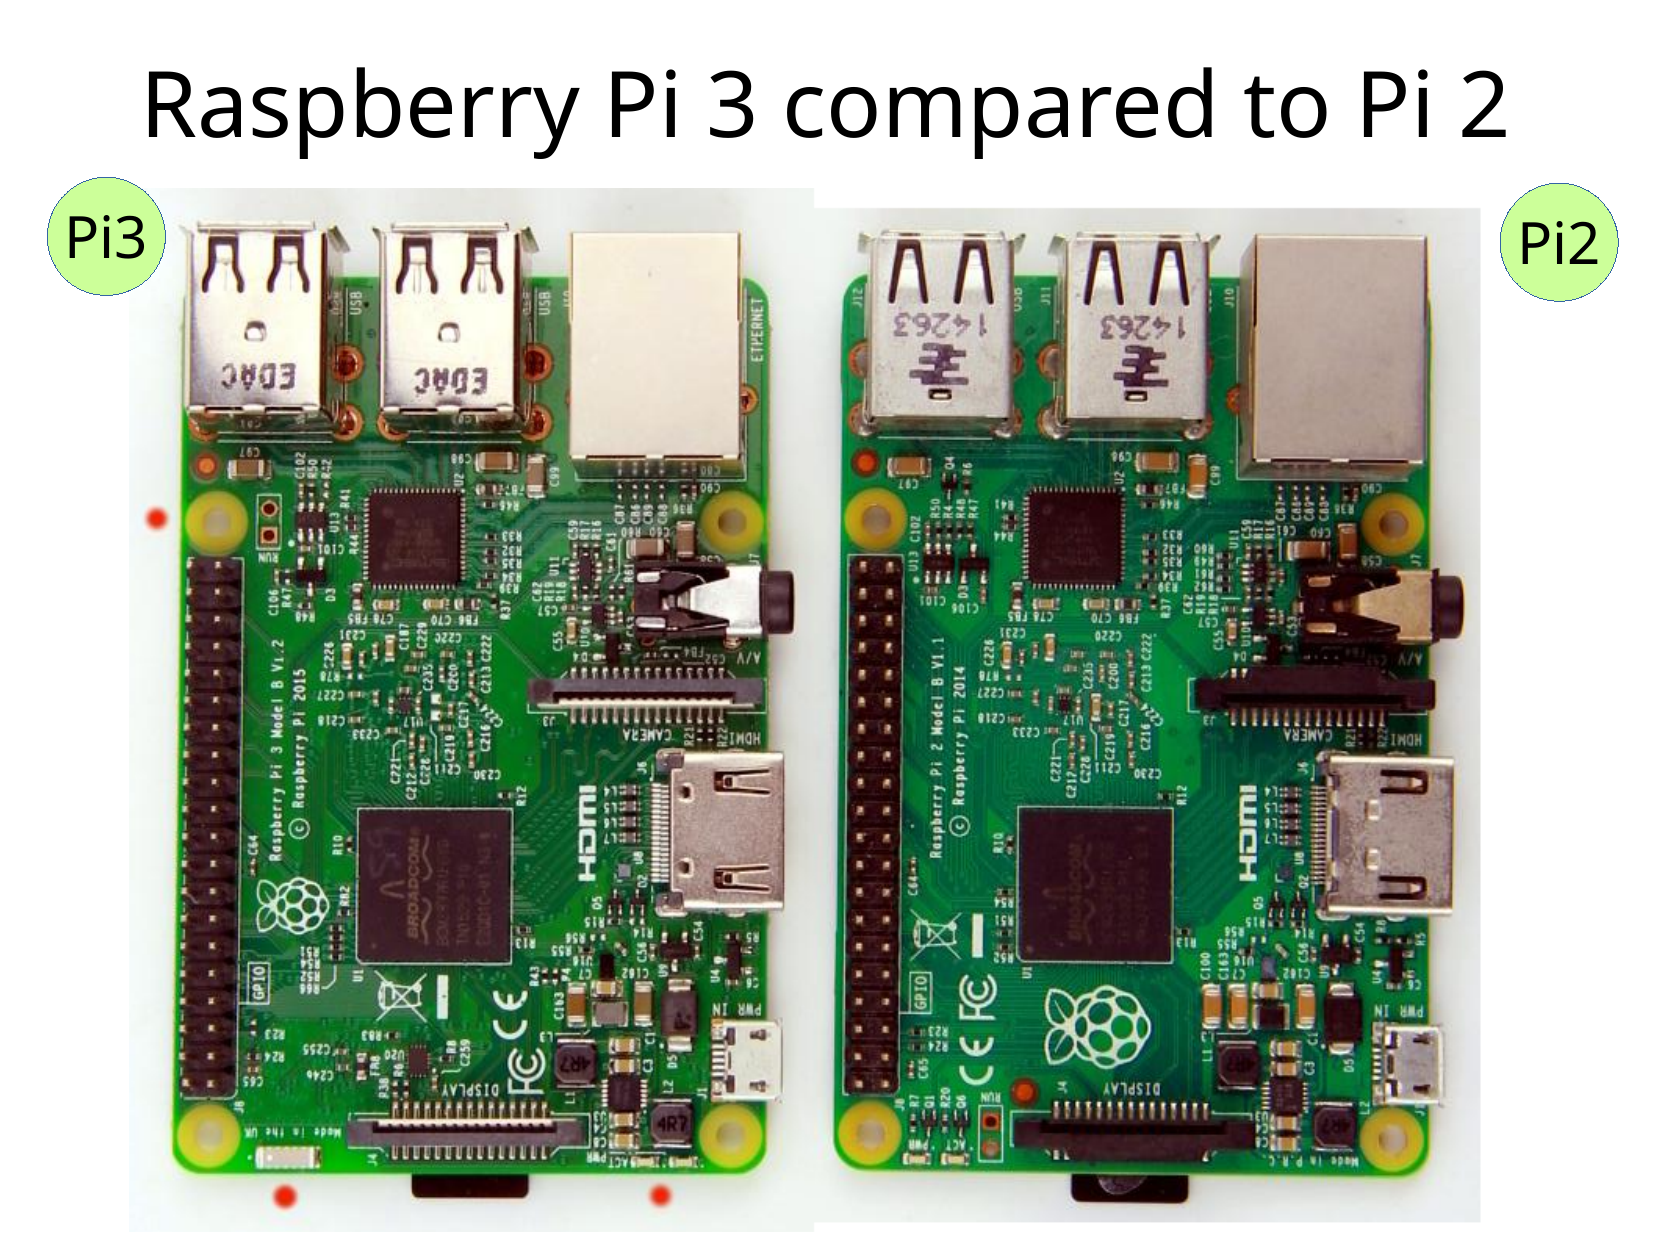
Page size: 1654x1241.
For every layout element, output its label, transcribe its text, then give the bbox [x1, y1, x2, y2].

text_box Pi2 [1500, 183, 1619, 302]
picture [129, 188, 1523, 1232]
text_box Pi3 [47, 177, 166, 296]
title Raspberry Pi 3 compared to Pi 2 [82, 49, 1571, 154]
